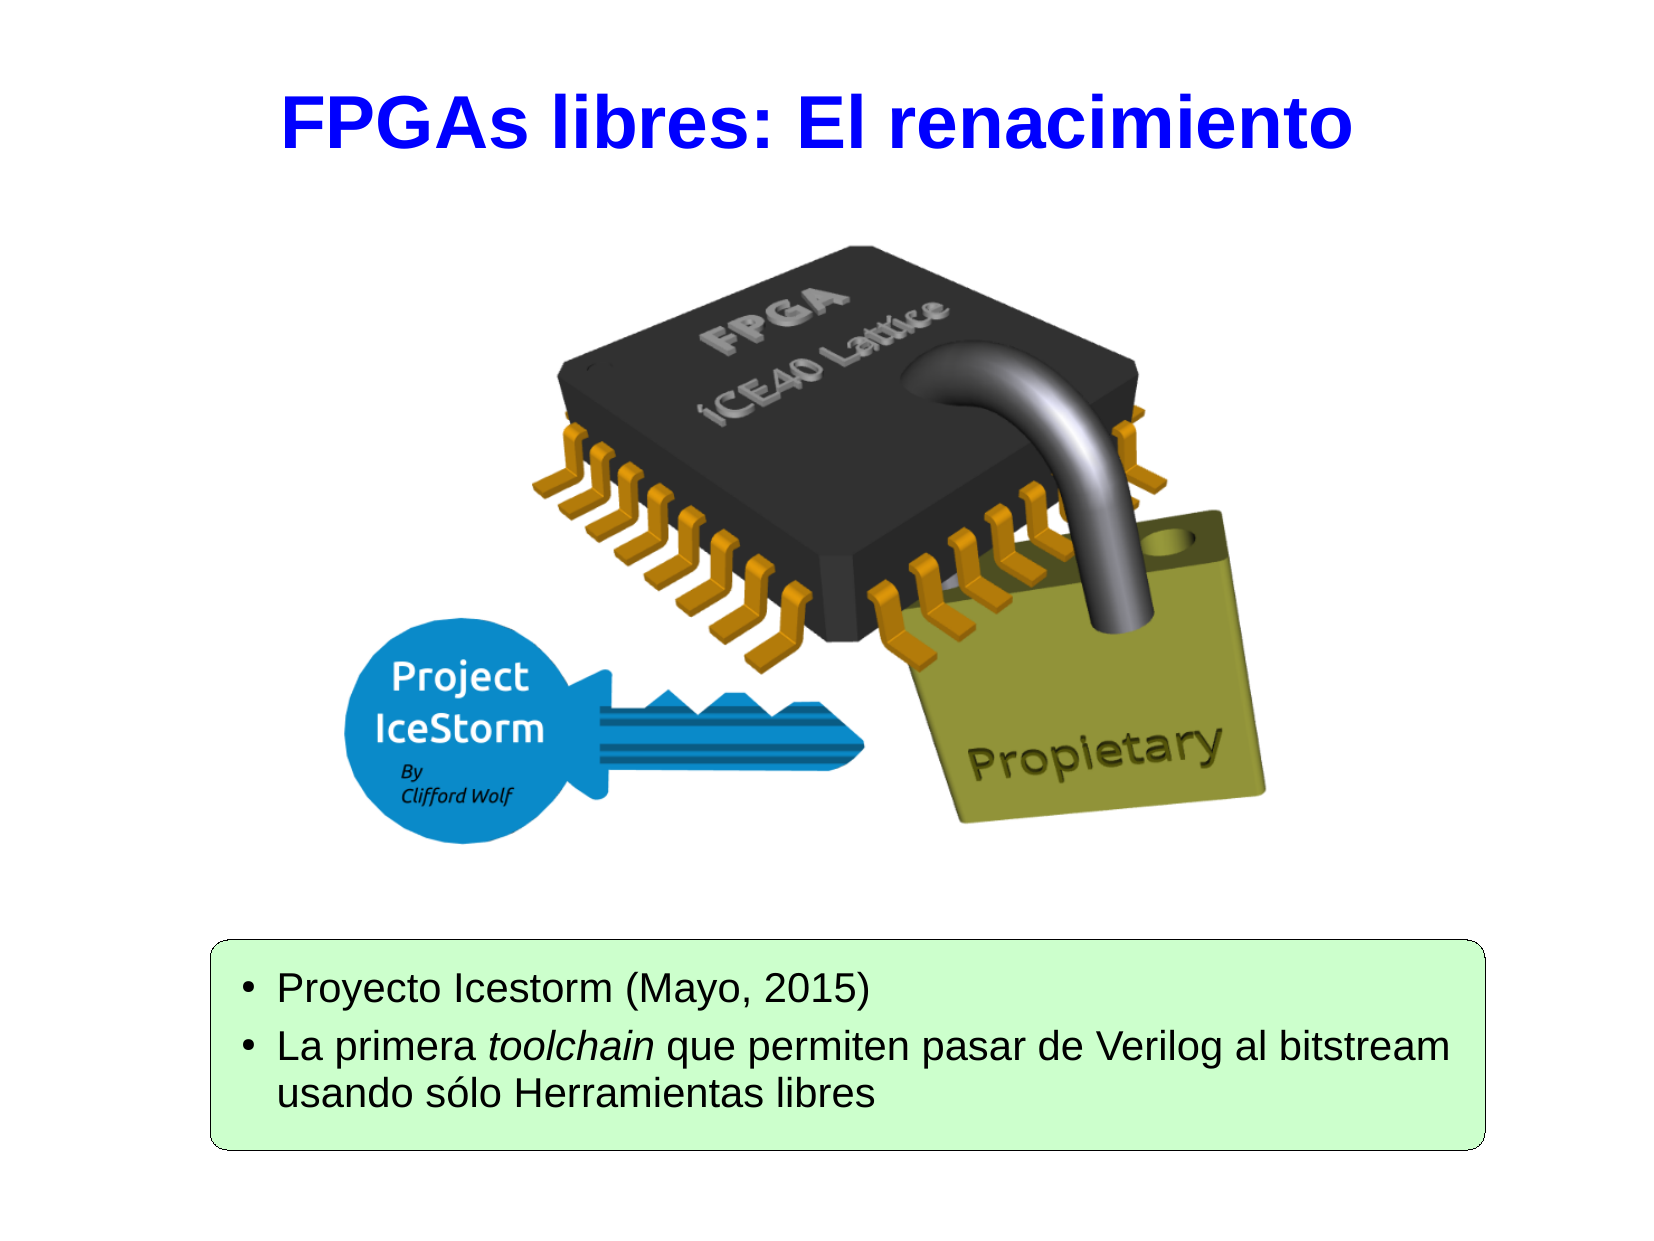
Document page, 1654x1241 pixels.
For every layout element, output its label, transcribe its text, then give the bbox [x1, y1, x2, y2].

picture [285, 211, 1336, 931]
text_box [210, 939, 1486, 1151]
text_box Proyecto Icestorm (Mayo, 2015) La primera toolchain que permiten pasar de Verilog al bitstream usando sólo Herramientas libres [226, 957, 1472, 1141]
text_box FPGAs libres: El renacimiento [90, 73, 1546, 211]
